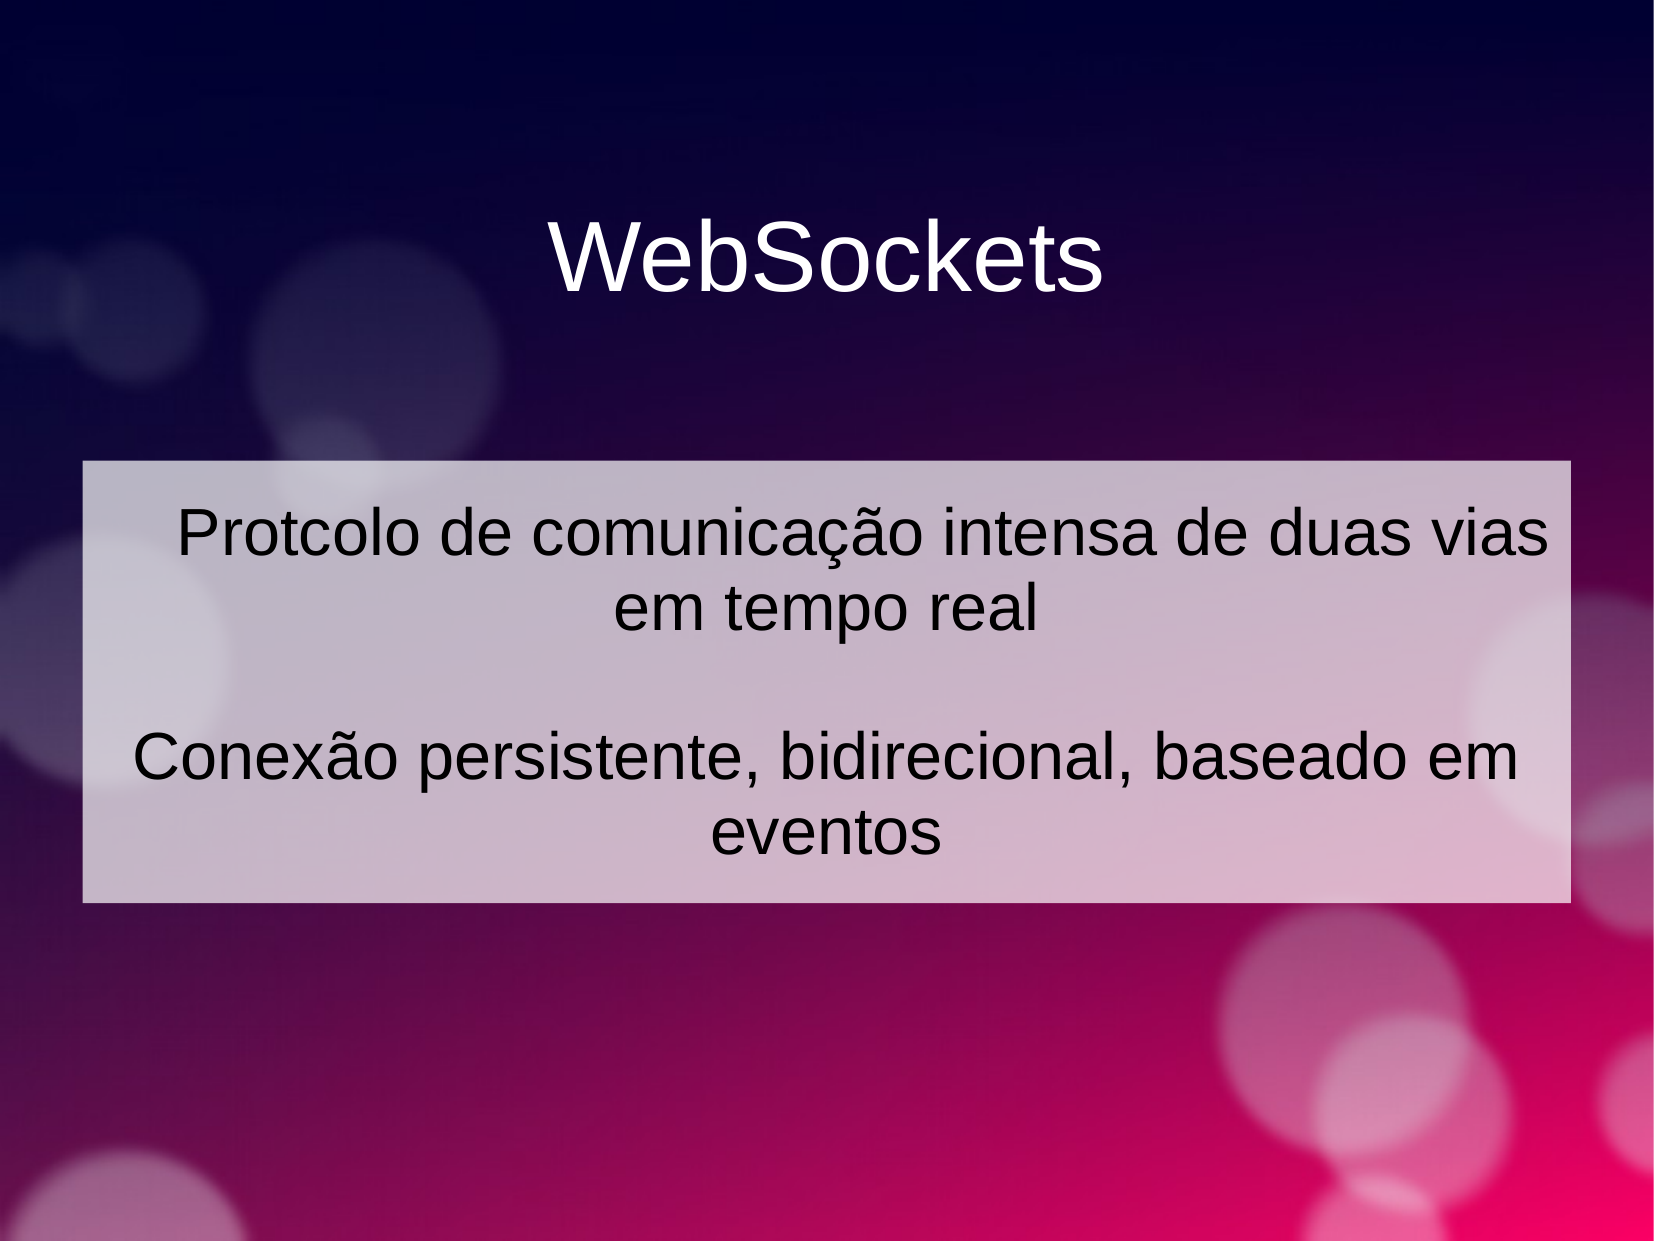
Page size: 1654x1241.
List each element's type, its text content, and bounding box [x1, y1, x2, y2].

title WebSockets [82, 94, 1571, 420]
picture [0, 0, 1654, 1241]
text_box Protcolo de comunicação intensa de duas vias em tempo real Conexão persistente, bidirecional, baseado em eventos [82, 460, 1571, 904]
